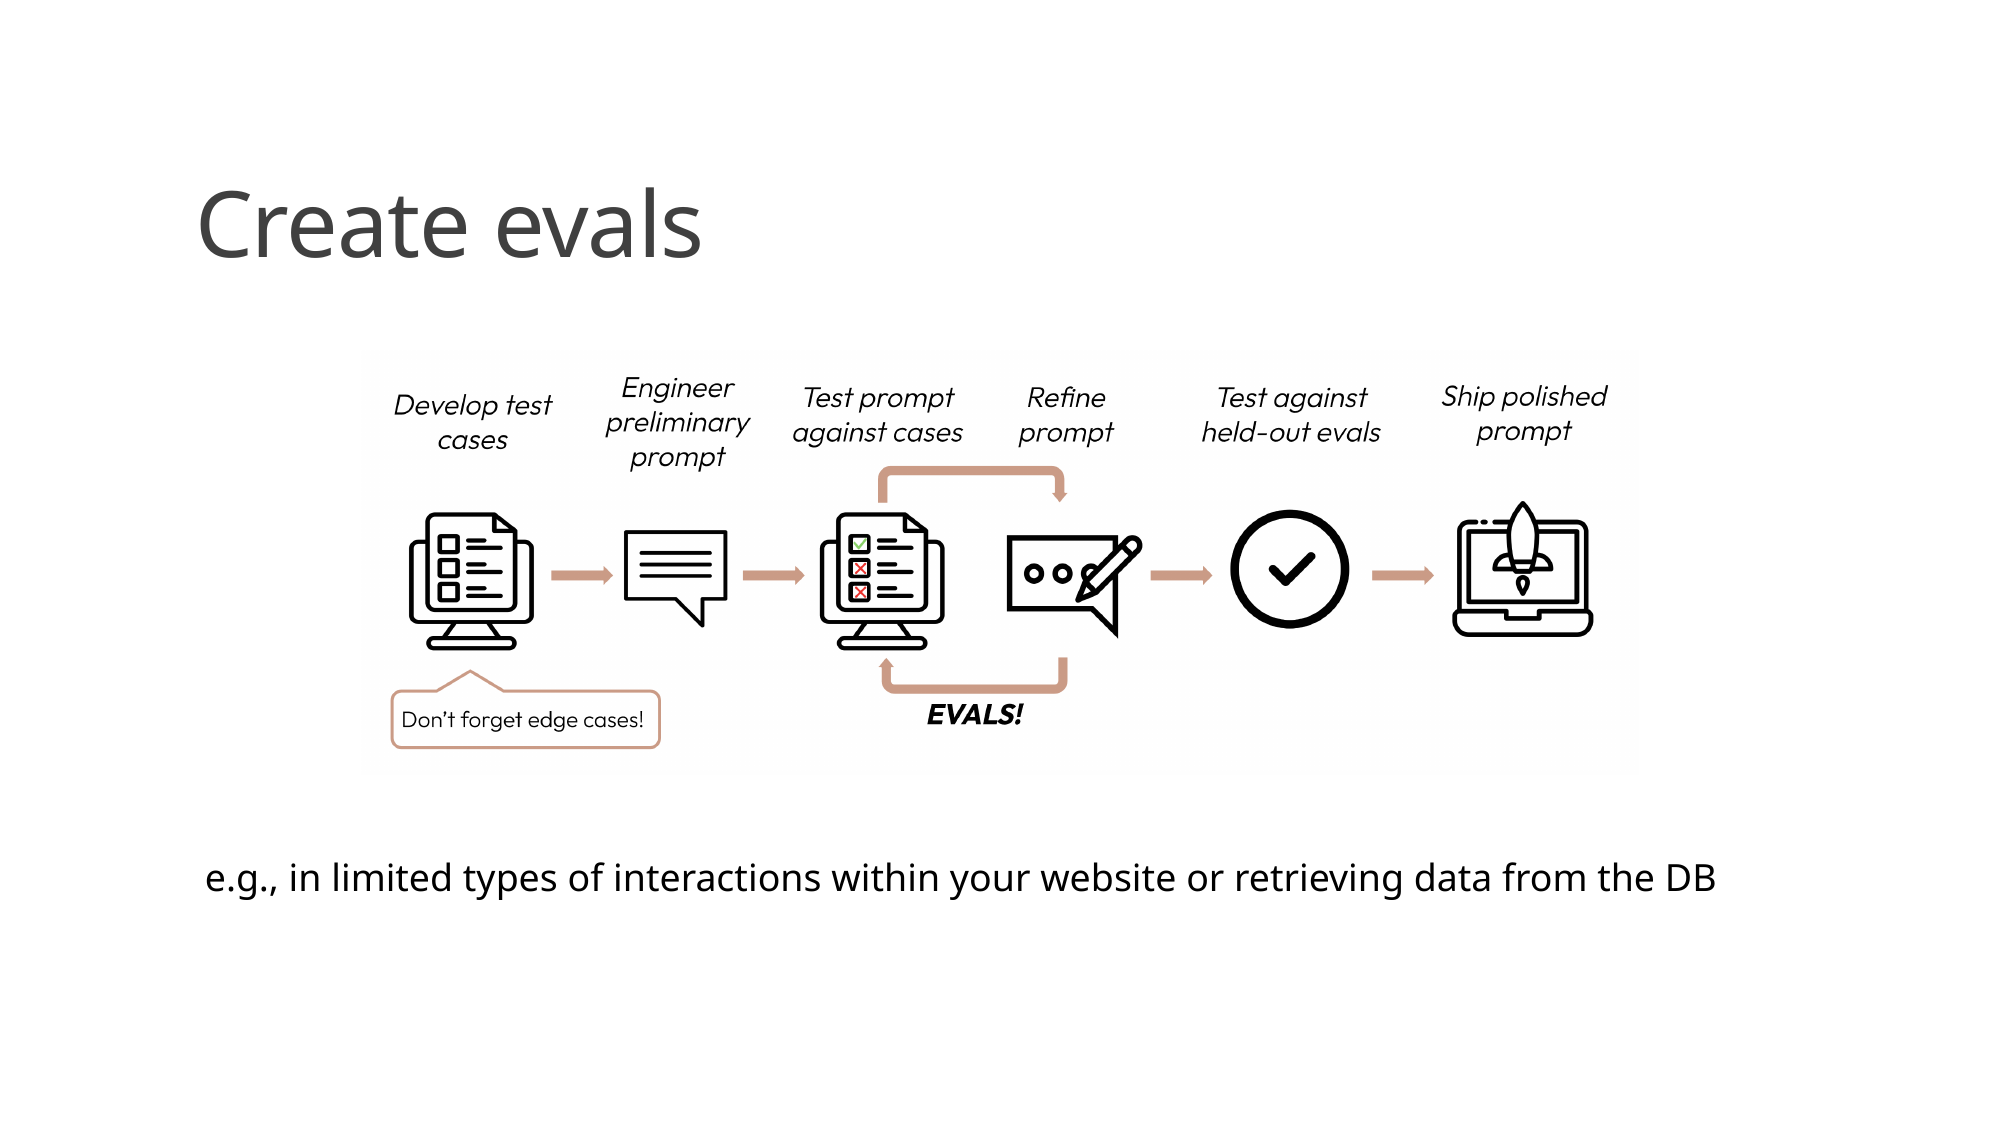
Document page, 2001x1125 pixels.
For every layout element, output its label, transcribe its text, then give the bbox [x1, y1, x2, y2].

title Create evals [180, 47, 1831, 286]
picture [361, 350, 1639, 775]
text_box e.g., in limited types of interactions within your website or retrieving data from the DB [189, 846, 1761, 907]
